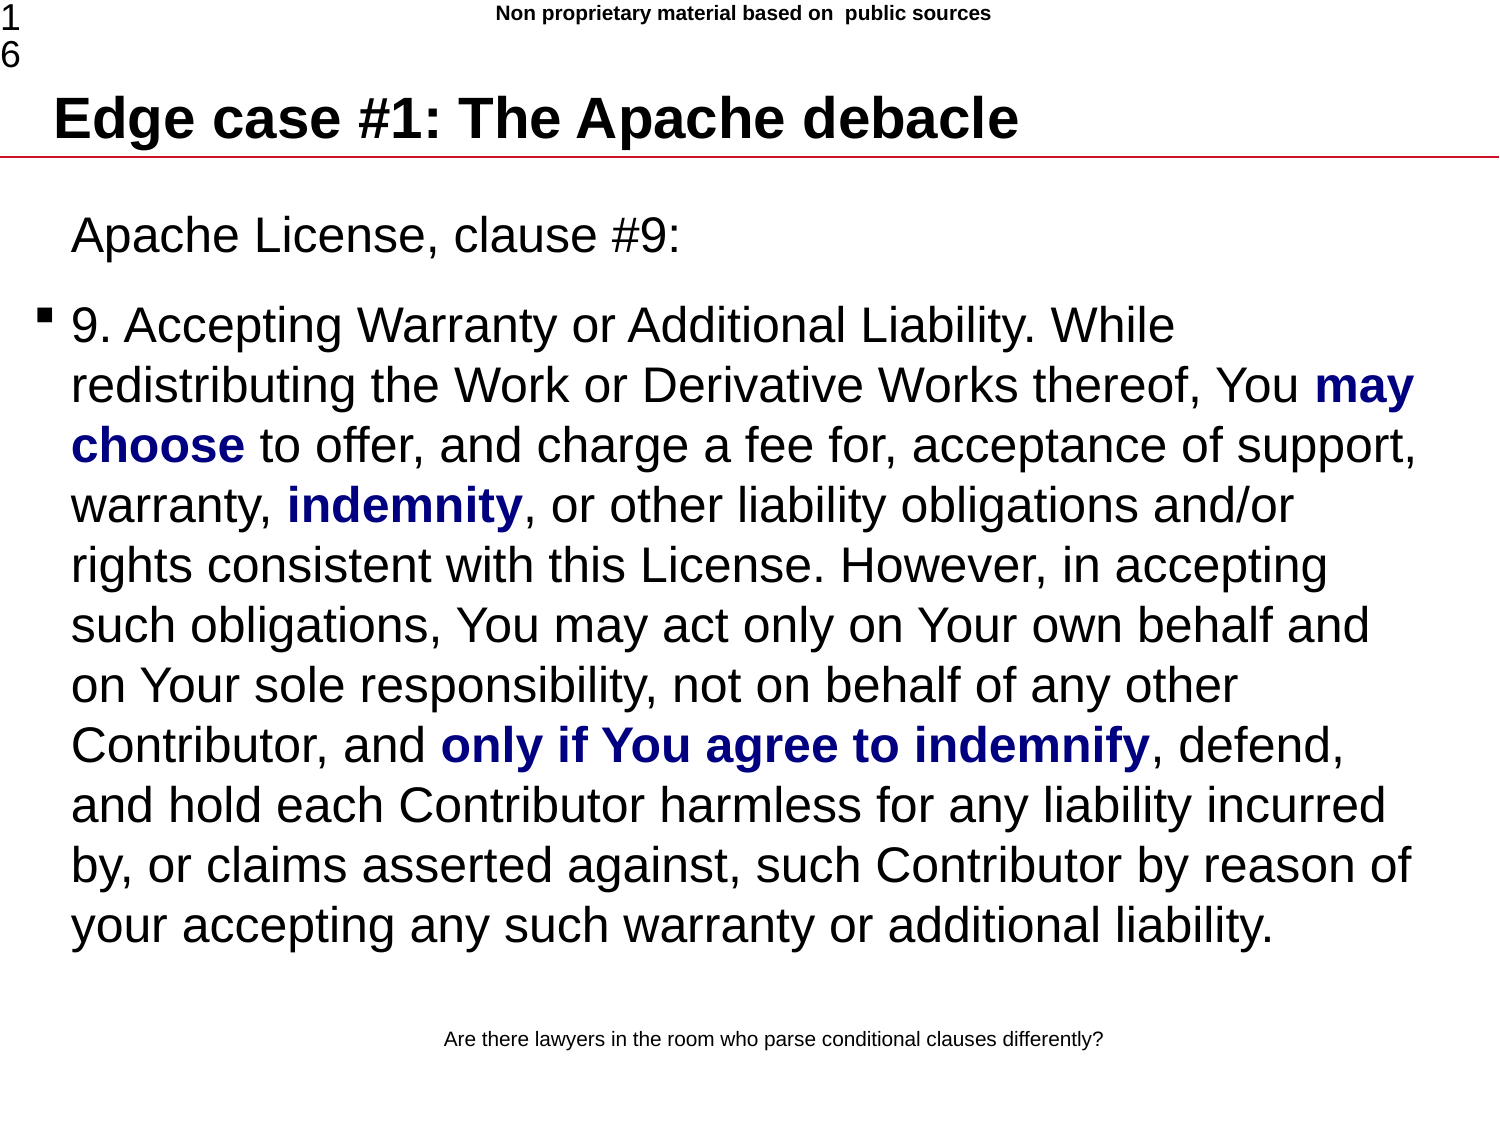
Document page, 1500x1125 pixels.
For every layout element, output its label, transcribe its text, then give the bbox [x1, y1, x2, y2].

text_box Are there lawyers in the room who parse conditional clauses differently? [72, 1020, 1471, 1083]
title Edge case #1: The Apache debacle [38, 35, 1225, 158]
list Apache License, clause #9: 9. Accepting Warranty or Additional Liability. While redistributing the Work or Derivative Works thereof, You may choose to offer, and charge a fee for, acceptance of support, warranty, indemnity, or other liability obligations and/or rights consistent with this License. However, in accepting such obligations, You may act only on Your own behalf and on Your sole responsibility, not on behalf of any other Contributor, and only if You agree to indemnify, defend, and hold each Contributor harmless for any liability incurred by, or claims asserted against, such Contributor by reason of your accepting any such warranty or additional liability. [18, 195, 1441, 1006]
